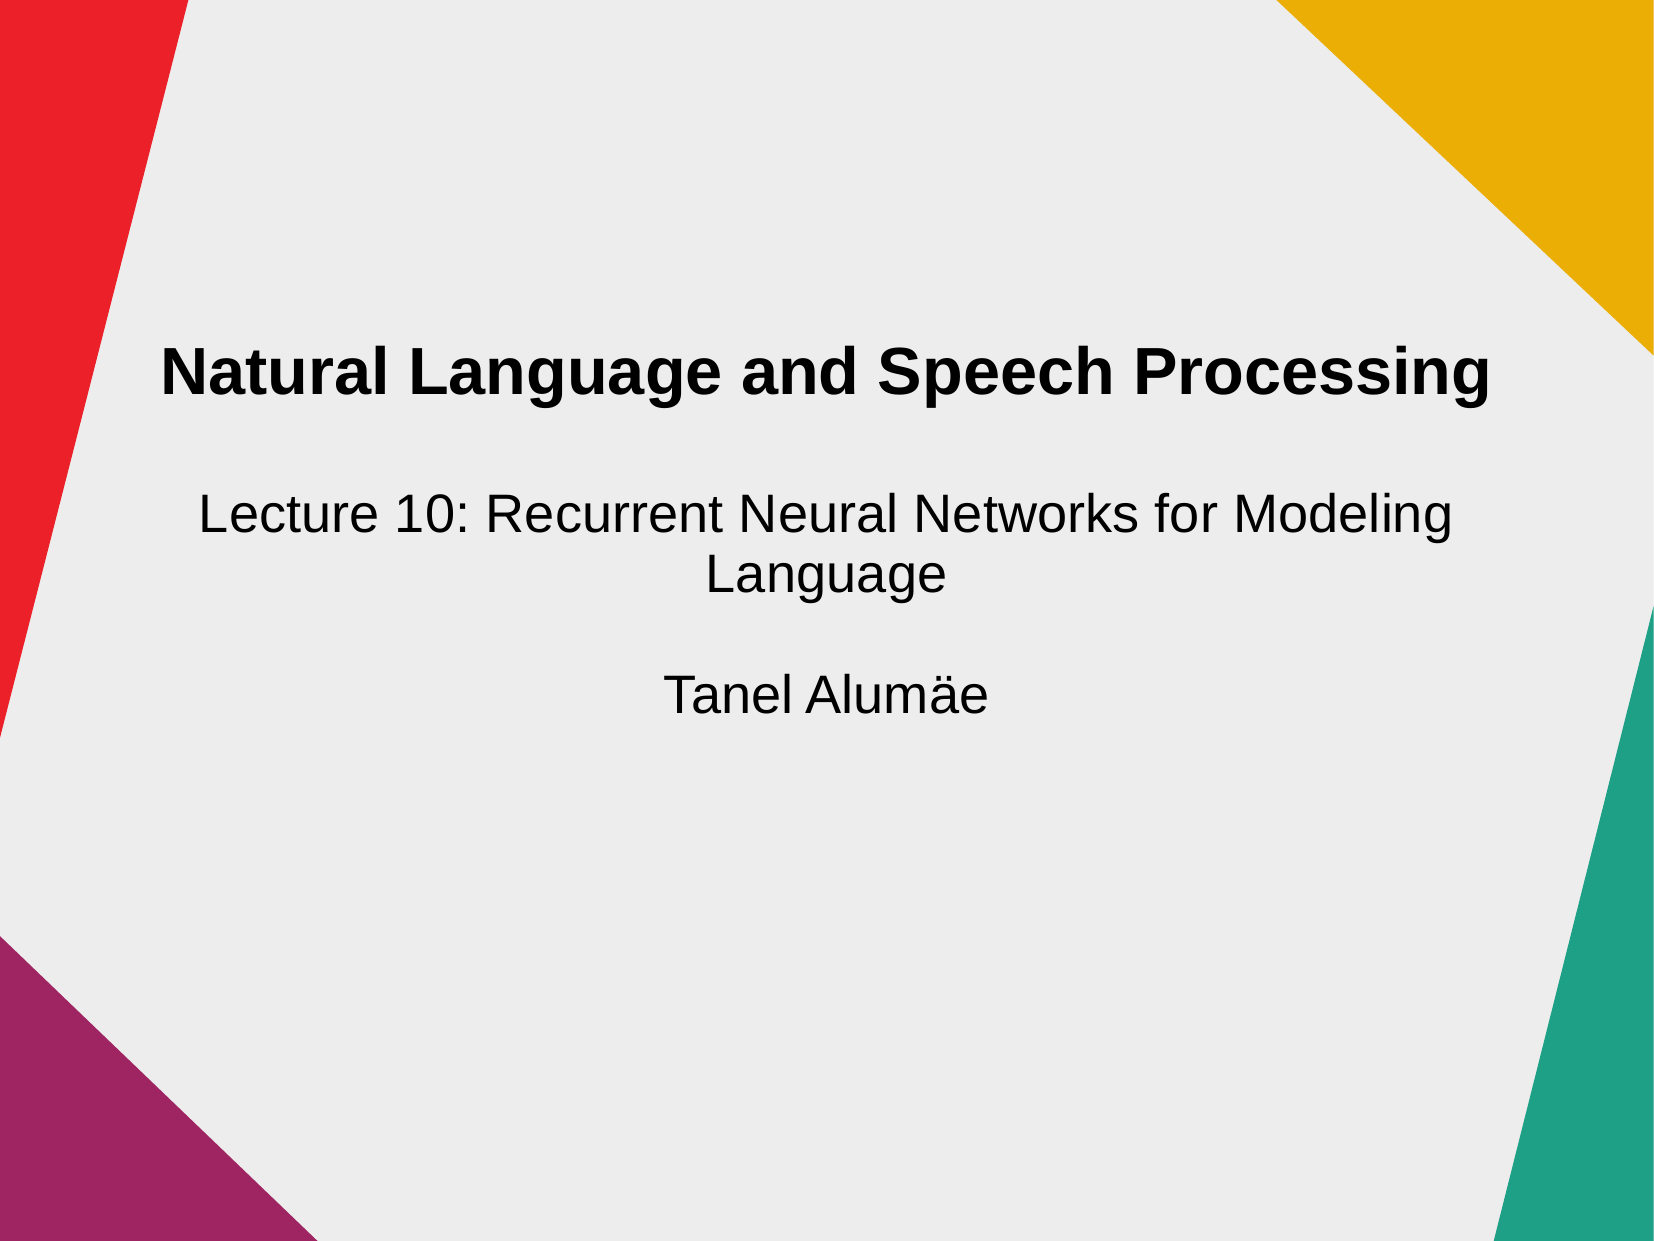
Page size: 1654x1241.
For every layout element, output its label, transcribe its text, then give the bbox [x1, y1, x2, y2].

subtitle Natural Language and Speech Processing Lecture 10: Recurrent Neural Networks for Modeling Language Tanel Alumäe [114, 73, 1539, 986]
